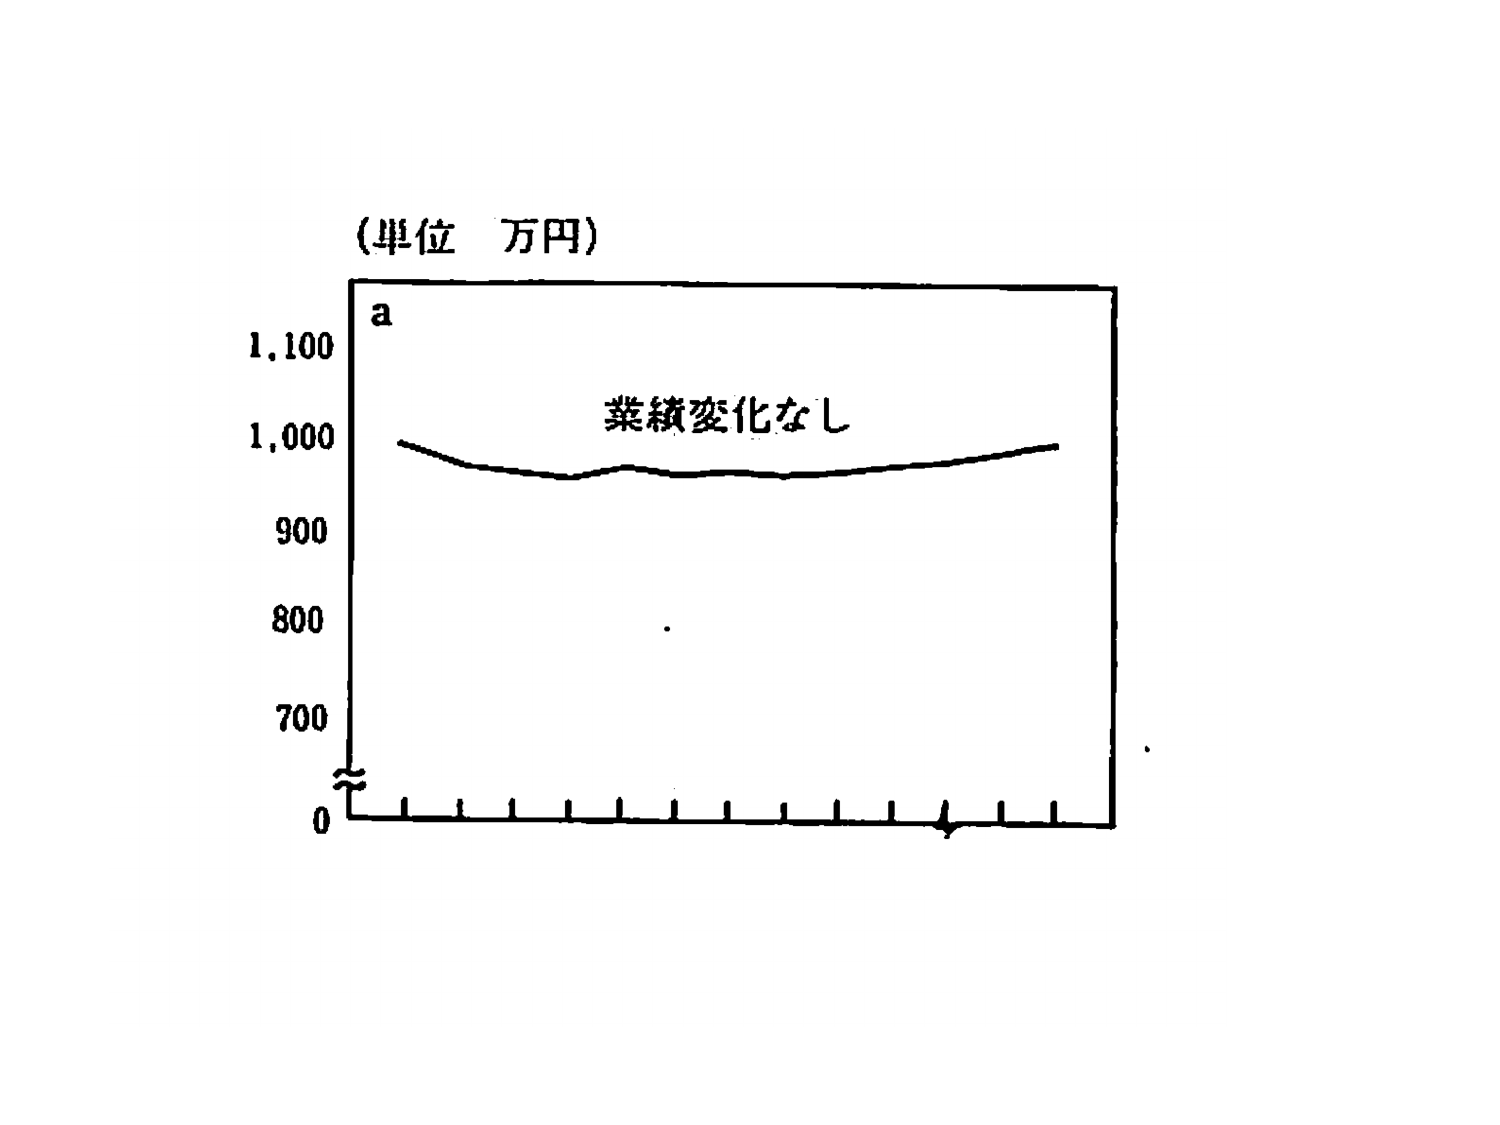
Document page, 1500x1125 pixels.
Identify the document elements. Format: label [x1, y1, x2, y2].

picture [109, 128, 1227, 1027]
